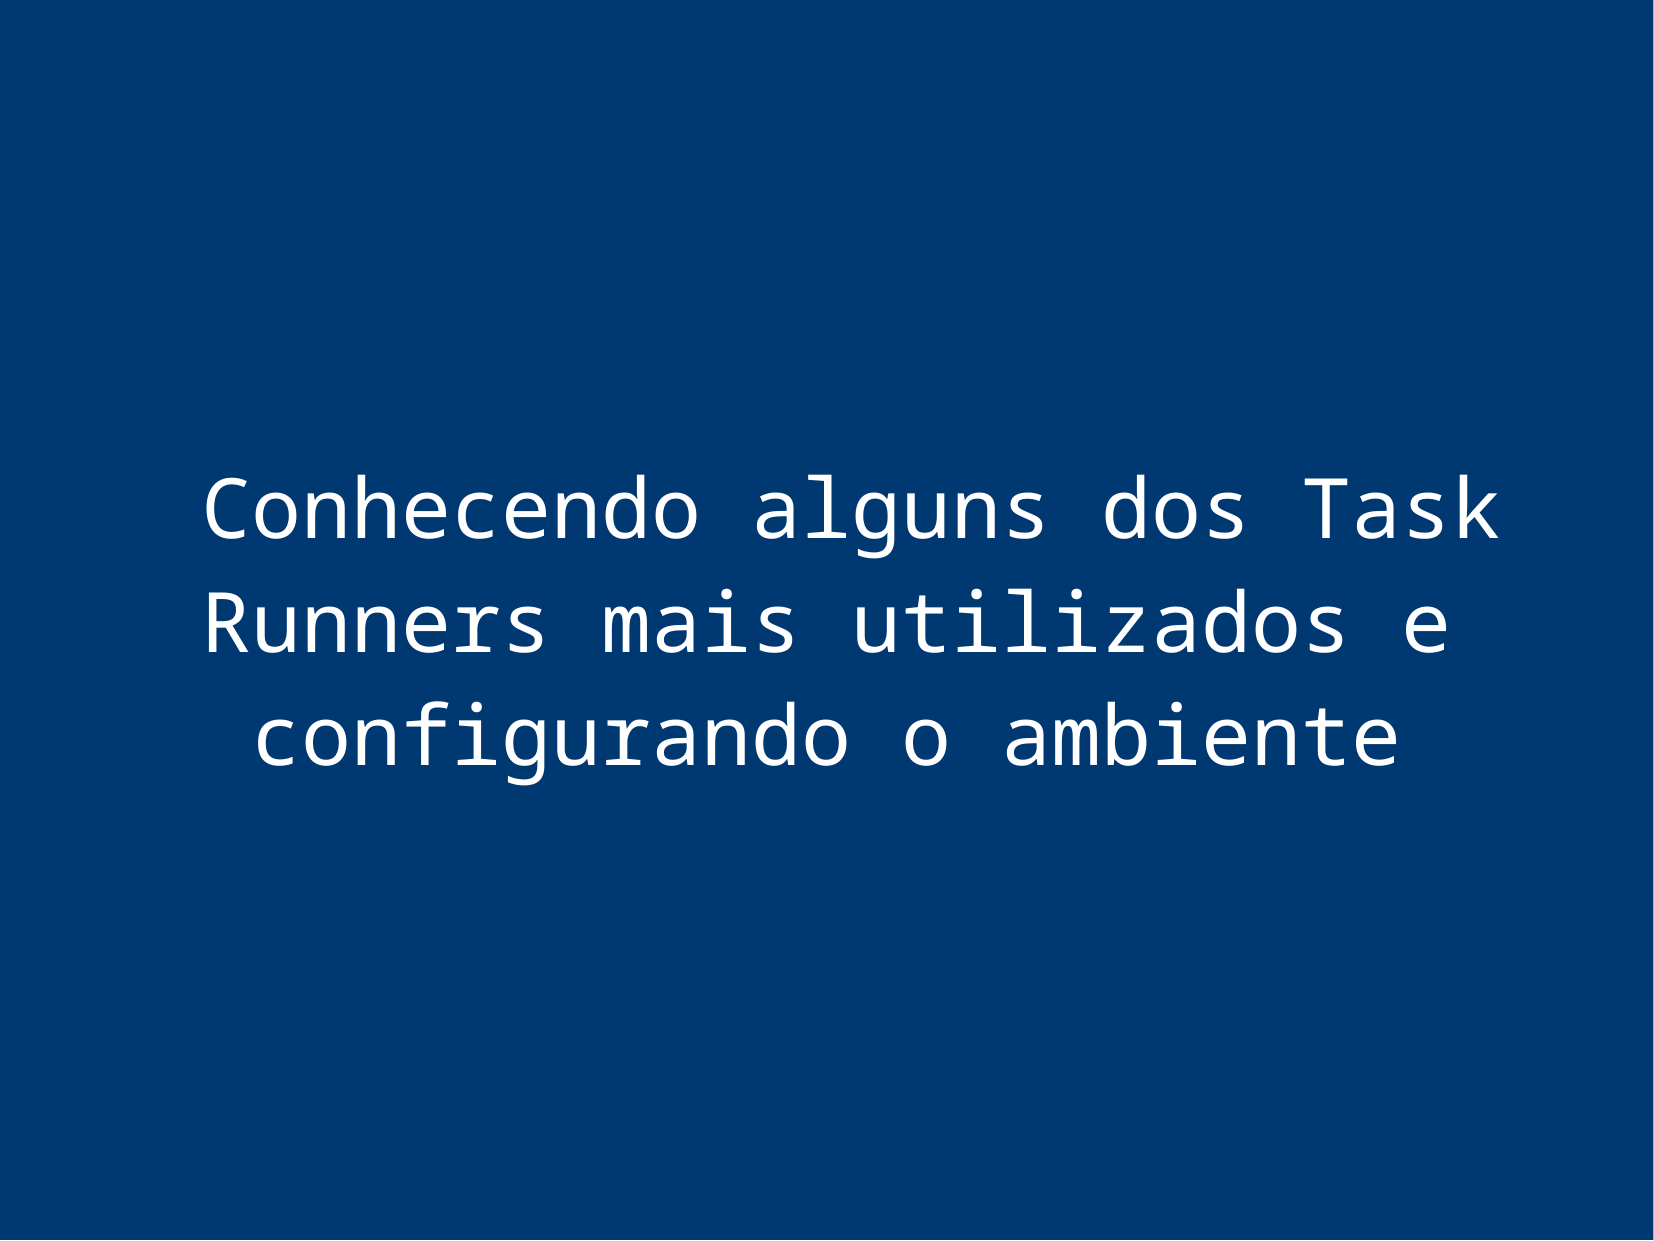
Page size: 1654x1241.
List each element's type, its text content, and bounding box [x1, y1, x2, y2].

title Conhecendo alguns dos Task Runners mais utilizados e configurando o ambiente [82, 494, 1571, 746]
